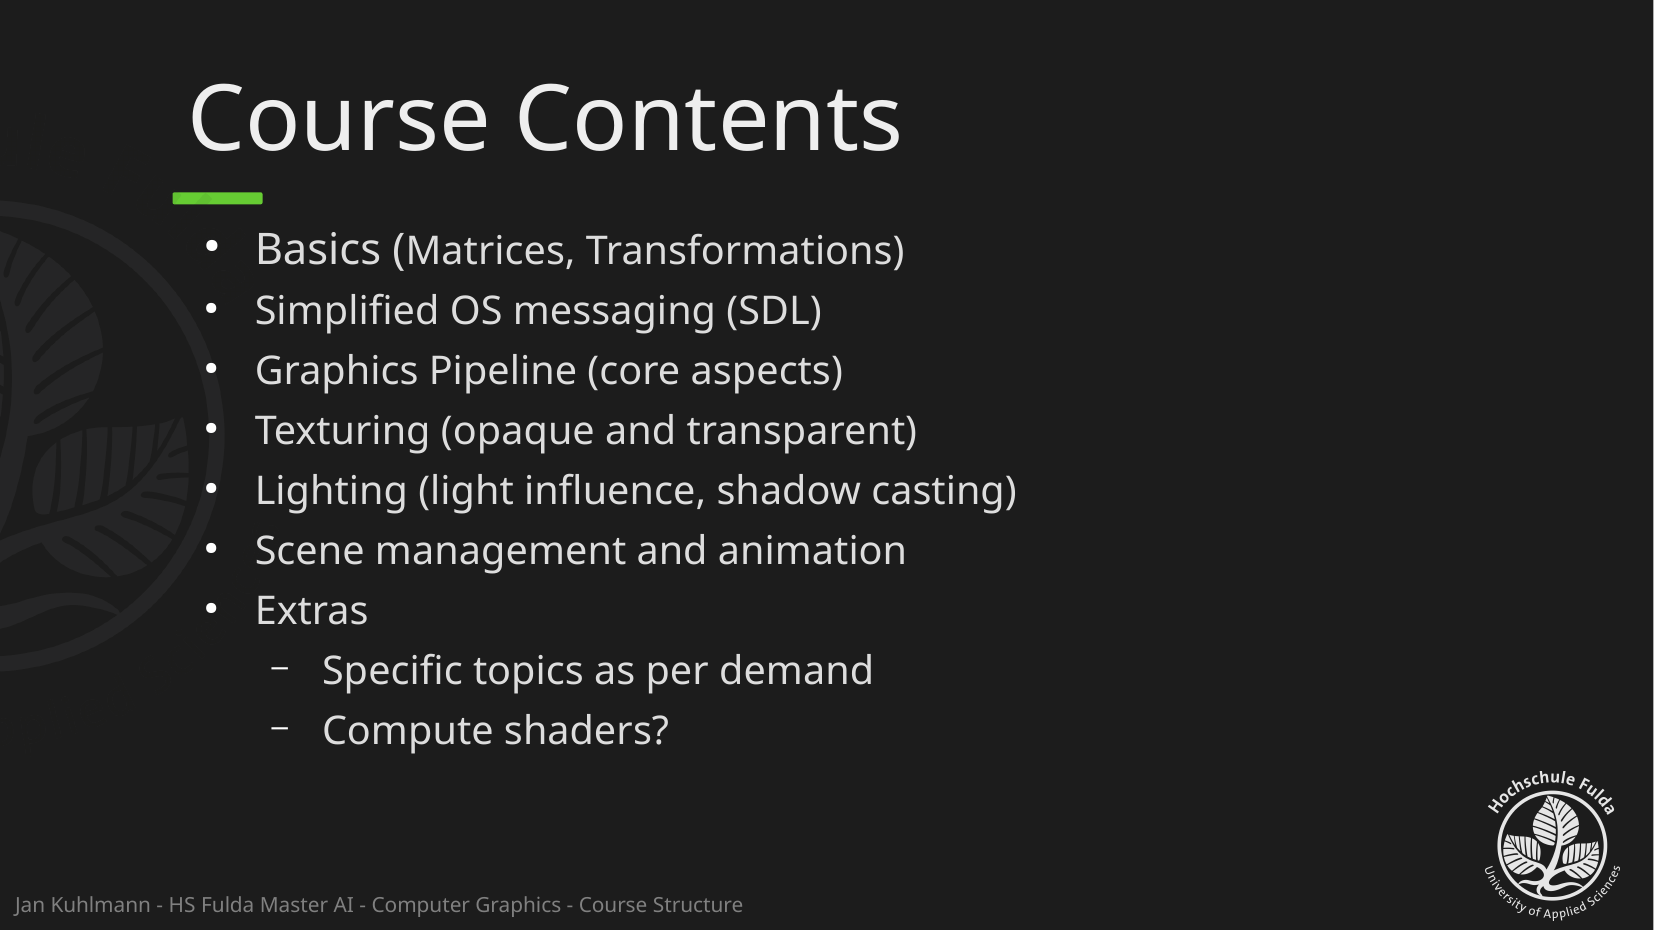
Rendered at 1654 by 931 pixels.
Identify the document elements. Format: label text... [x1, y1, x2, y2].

picture [1485, 771, 1620, 921]
list Basics (Matrices, Transformations) Simplified OS messaging (SDL) Graphics Pipeline (core aspects) Texturing (opaque and transparent) Lighting (light influence, shadow casting) Scene management and animation Extras Specific topics as per demand Compute shaders? [187, 217, 1571, 758]
title Course Contents [187, 37, 1571, 193]
